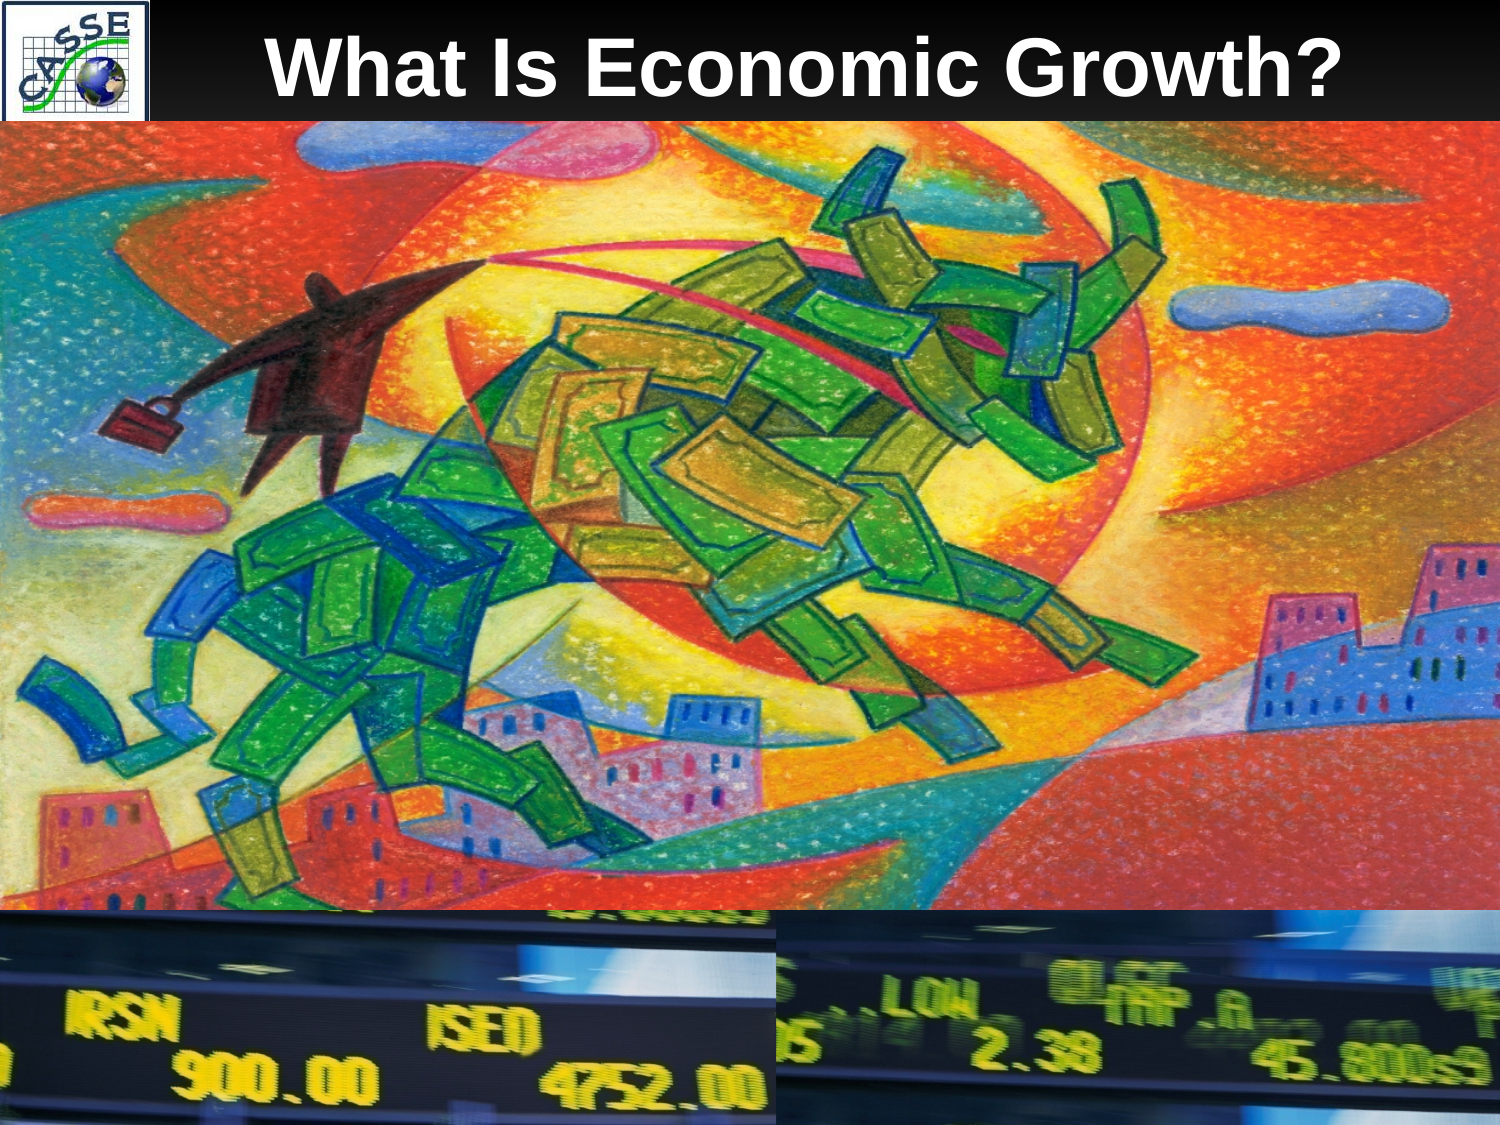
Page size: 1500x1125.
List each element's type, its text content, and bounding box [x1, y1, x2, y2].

picture [0, 0, 1500, 1125]
text_box What Is Economic Growth? [249, 6, 1362, 121]
